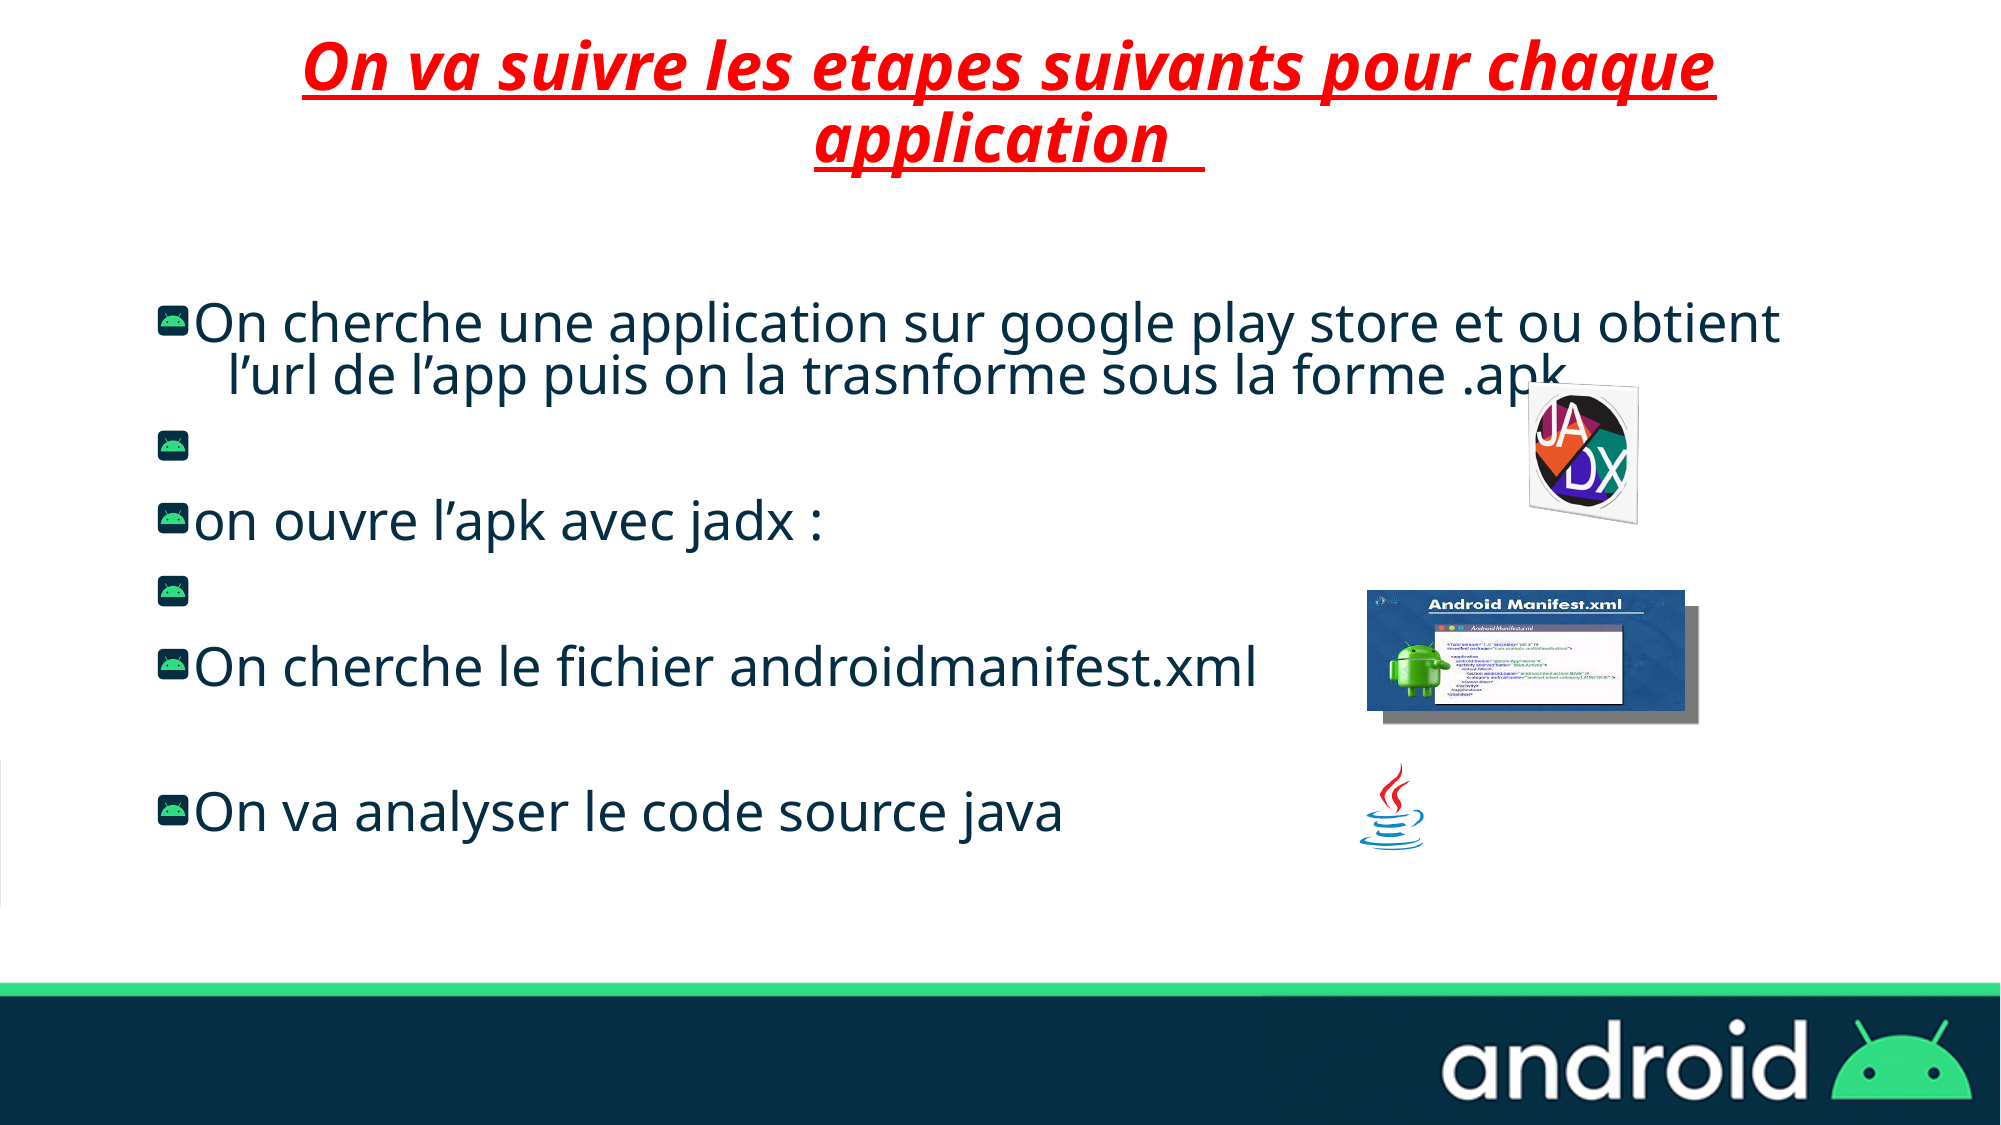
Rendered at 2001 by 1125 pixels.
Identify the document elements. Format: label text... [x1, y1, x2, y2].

title On va suivre les etapes suivants pour chaque application [146, 20, 1872, 188]
picture [1367, 590, 1685, 711]
picture [1312, 761, 1472, 852]
picture [1526, 379, 1641, 527]
list On cherche une application sur google play store et ou obtient l’url de l’app puis on la trasnforme sous la forme .apk on ouvre l’apk avec jadx : On cherche le fichier androidmanifest.xml On va analyser le code source java [137, 293, 1863, 1014]
